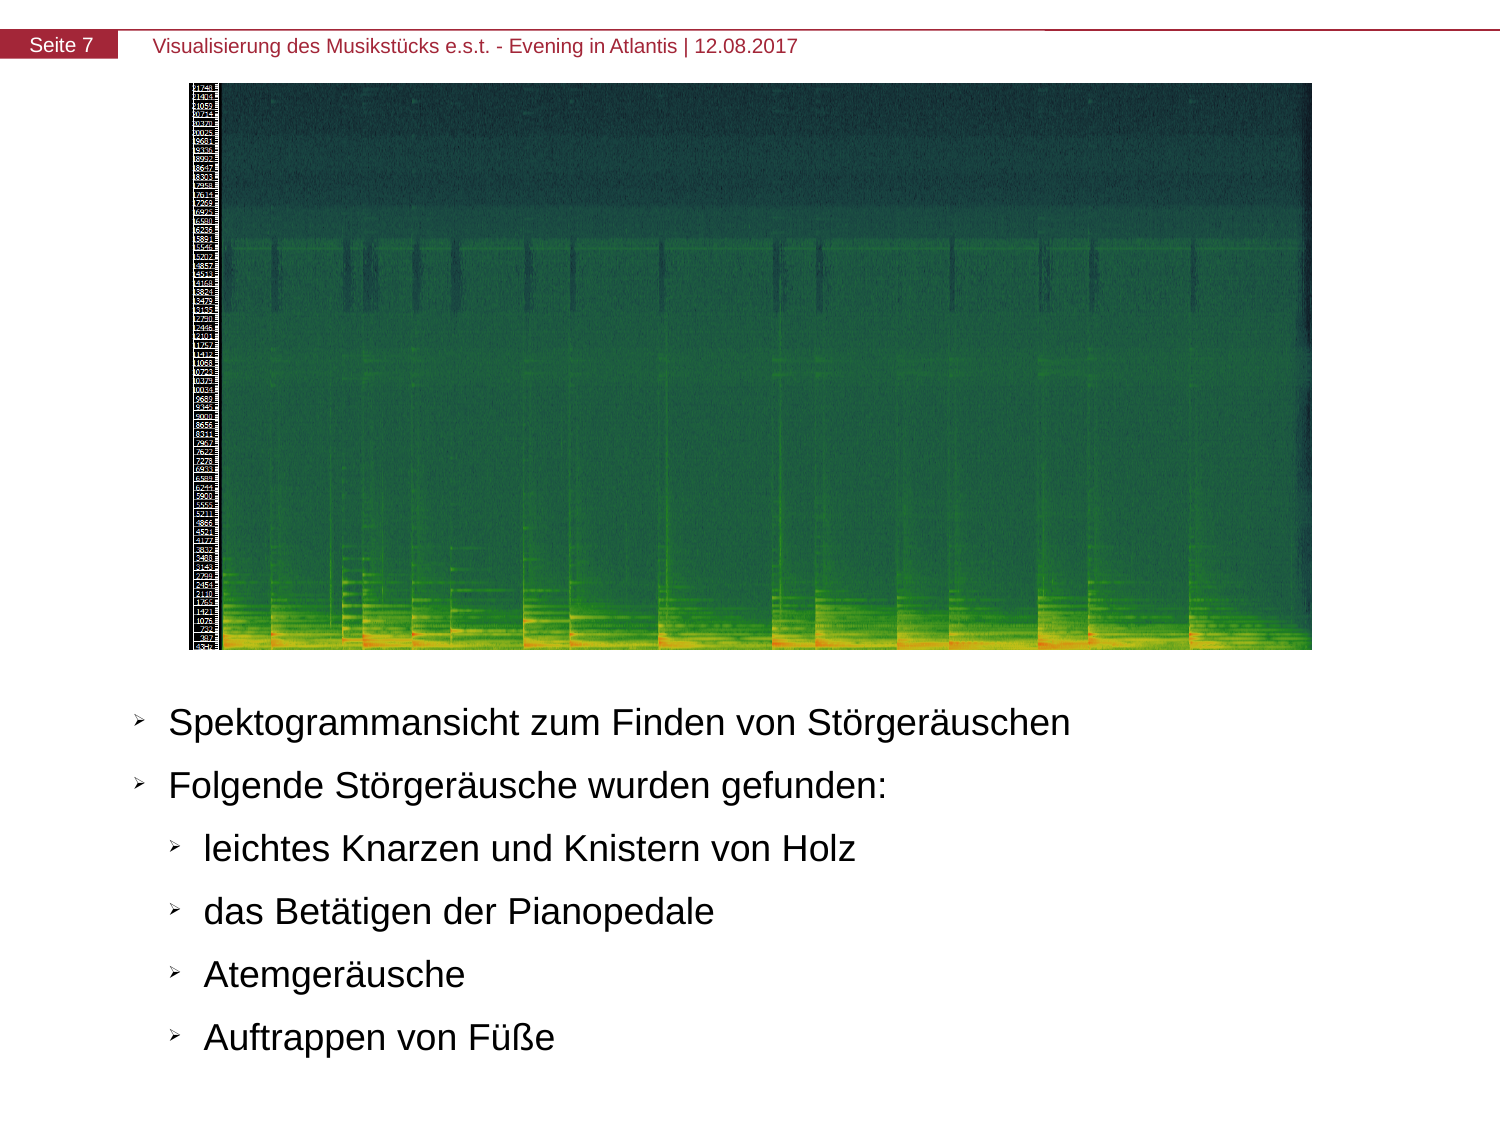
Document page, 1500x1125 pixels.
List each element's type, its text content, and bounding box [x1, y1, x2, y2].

picture [188, 83, 1312, 650]
text_box Spektogrammansicht zum Finden von Störgeräuschen Folgende Störgeräusche wurden gefunden: leichtes Knarzen und Knistern von Holz das Betätigen der Pianopedale Atemgeräusche Auftrappen von Füße [118, 673, 1371, 1046]
